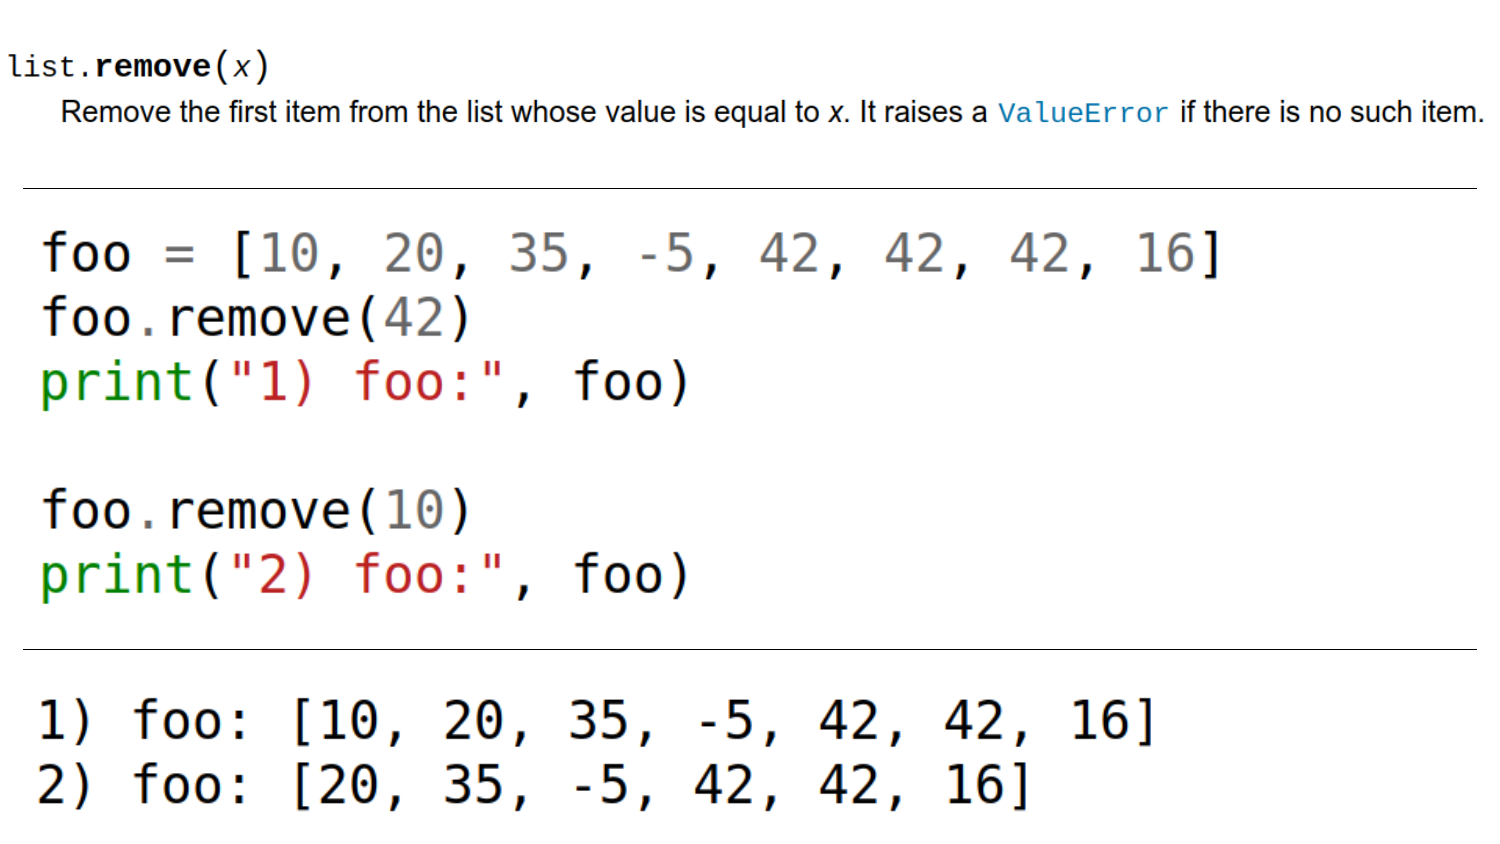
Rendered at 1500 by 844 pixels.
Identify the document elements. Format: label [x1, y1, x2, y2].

picture [23, 689, 1176, 827]
picture [26, 217, 1229, 615]
picture [5, 45, 1495, 142]
